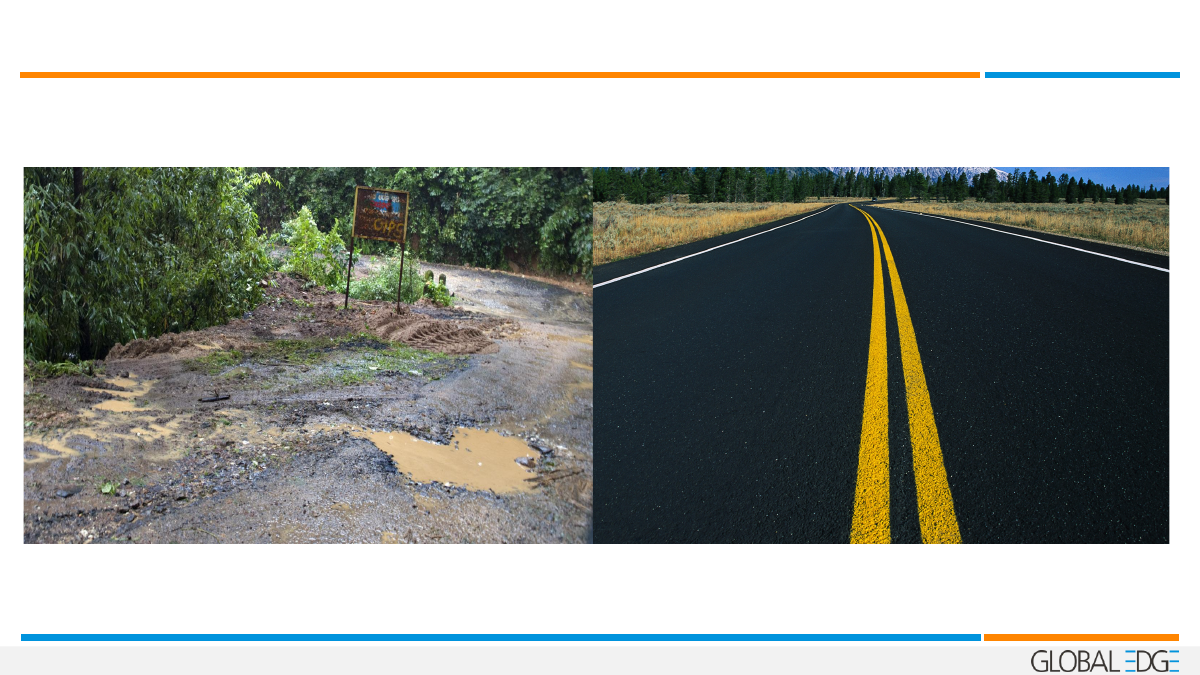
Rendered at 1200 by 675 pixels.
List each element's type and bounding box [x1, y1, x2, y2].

picture [23, 167, 1170, 544]
picture [1031, 650, 1179, 672]
